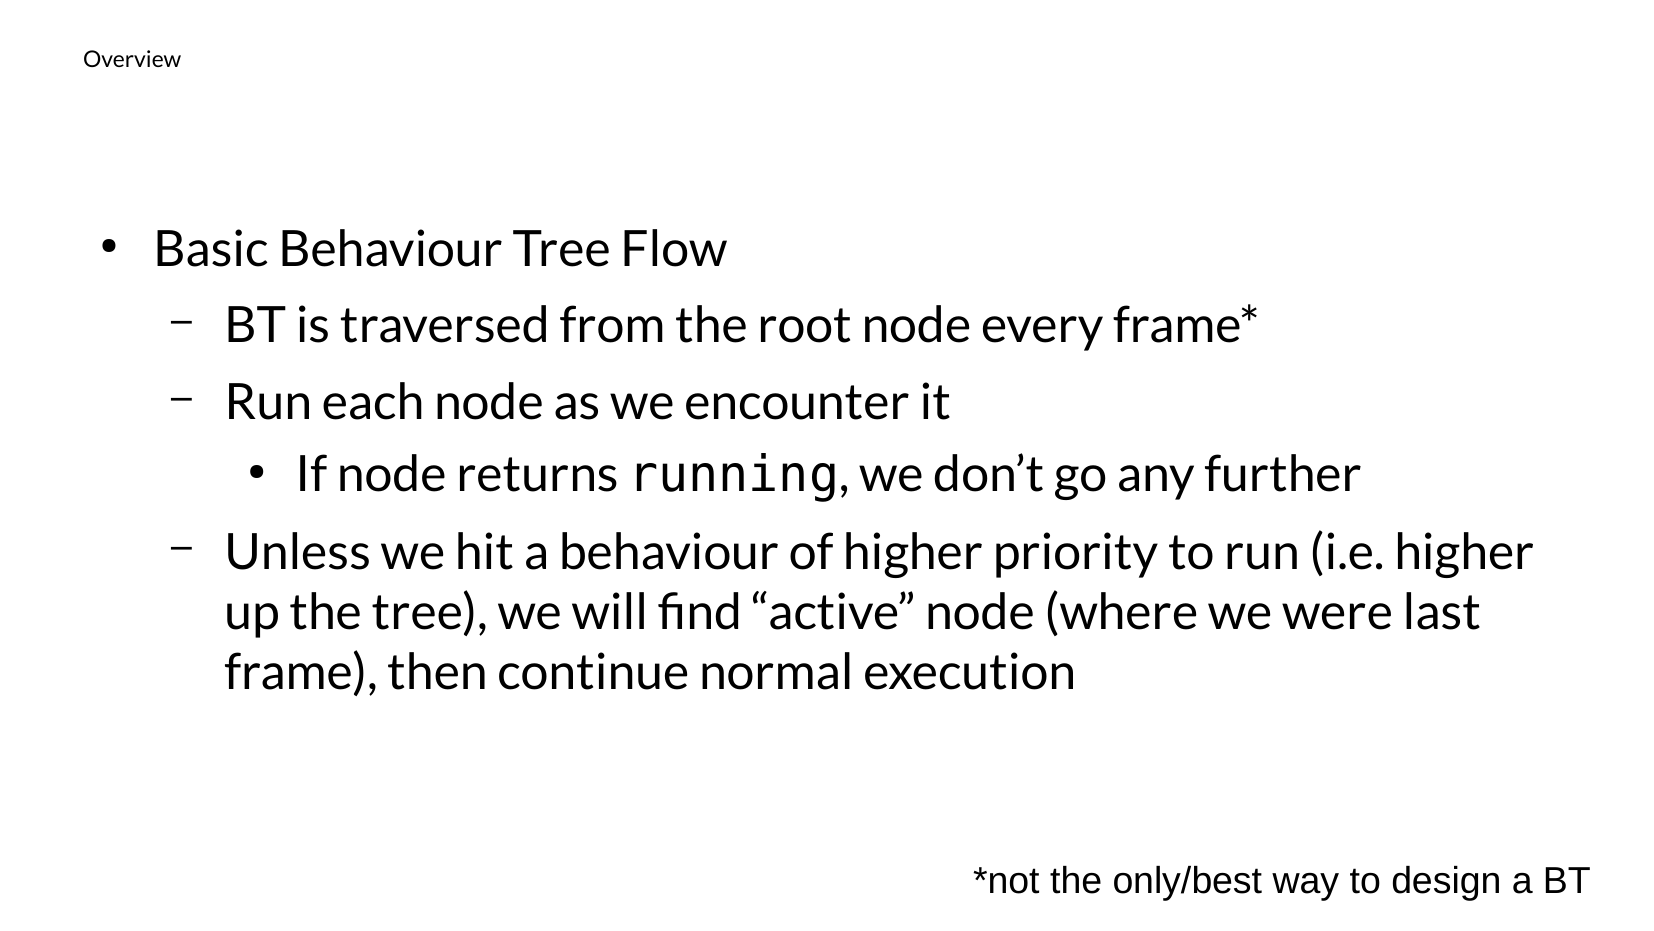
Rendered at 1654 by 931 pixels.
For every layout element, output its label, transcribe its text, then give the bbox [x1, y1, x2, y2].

title Overview [83, 0, 1571, 119]
list Basic Behaviour Tree Flow BT is traversed from the root node every frame* Run each node as we encounter it If node returns running, we don’t go any further Unless we hit a behaviour of higher priority to run (i.e. higher up the tree), we will find “active” node (where we were last frame), then continue normal execution [82, 217, 1571, 839]
text_box *not the only/best way to design a BT [958, 852, 1607, 910]
